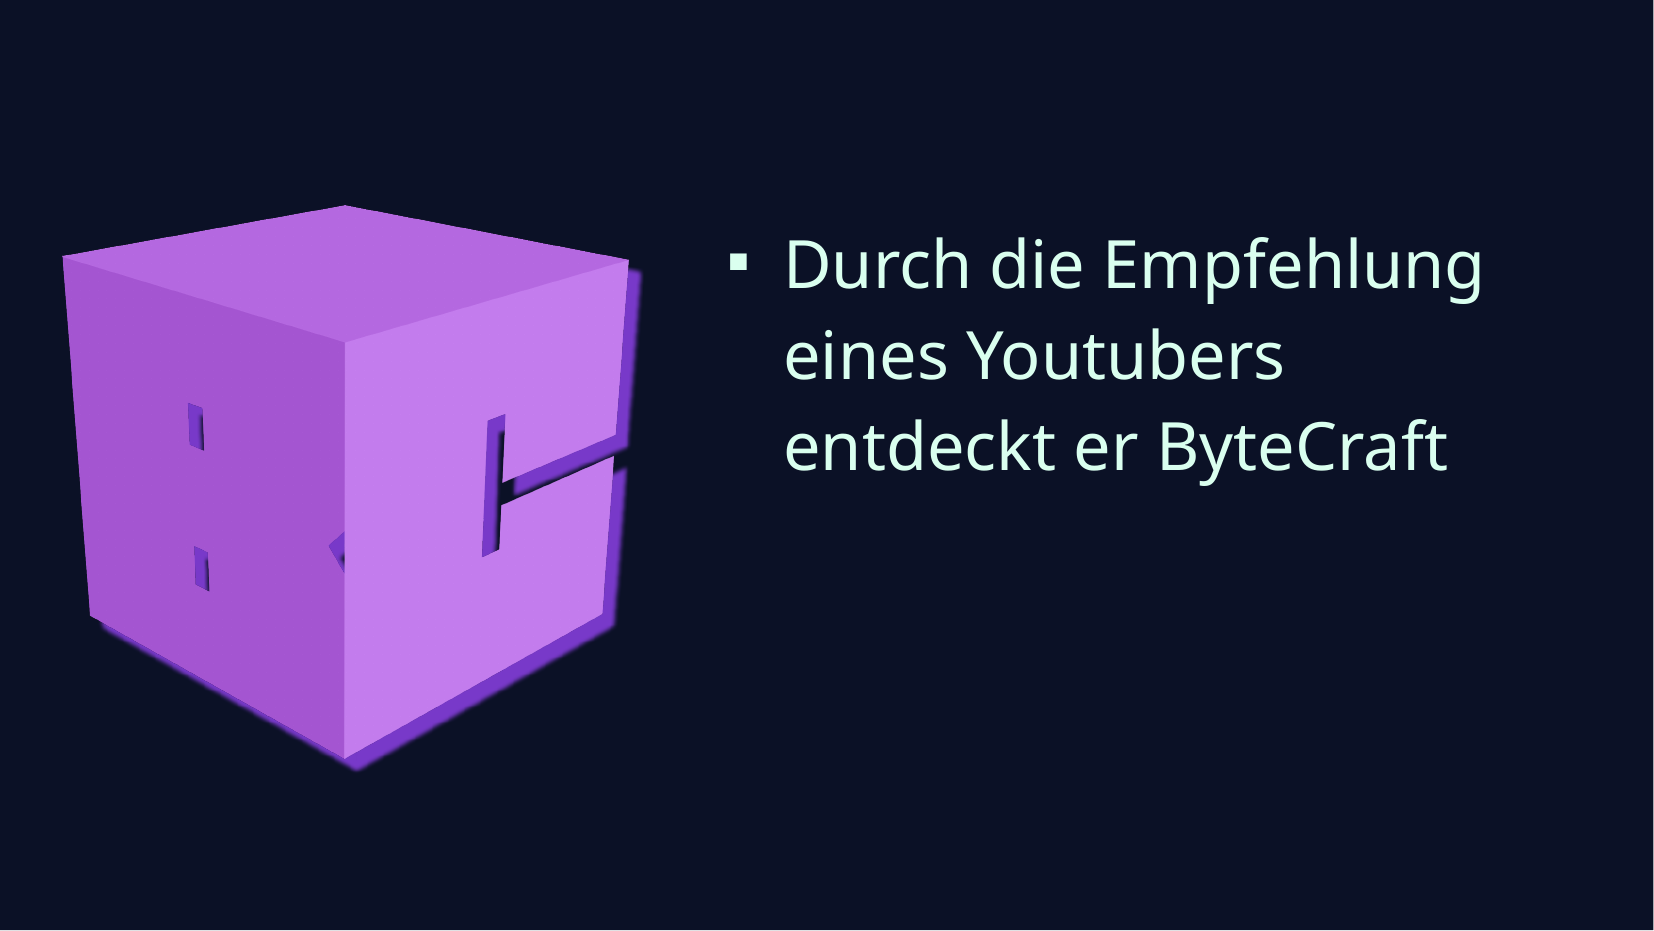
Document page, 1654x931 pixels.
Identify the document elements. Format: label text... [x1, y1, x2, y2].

picture [18, 130, 676, 788]
list Durch die Empfehlung eines Youtubers entdeckt er ByteCraft [712, 217, 1572, 758]
